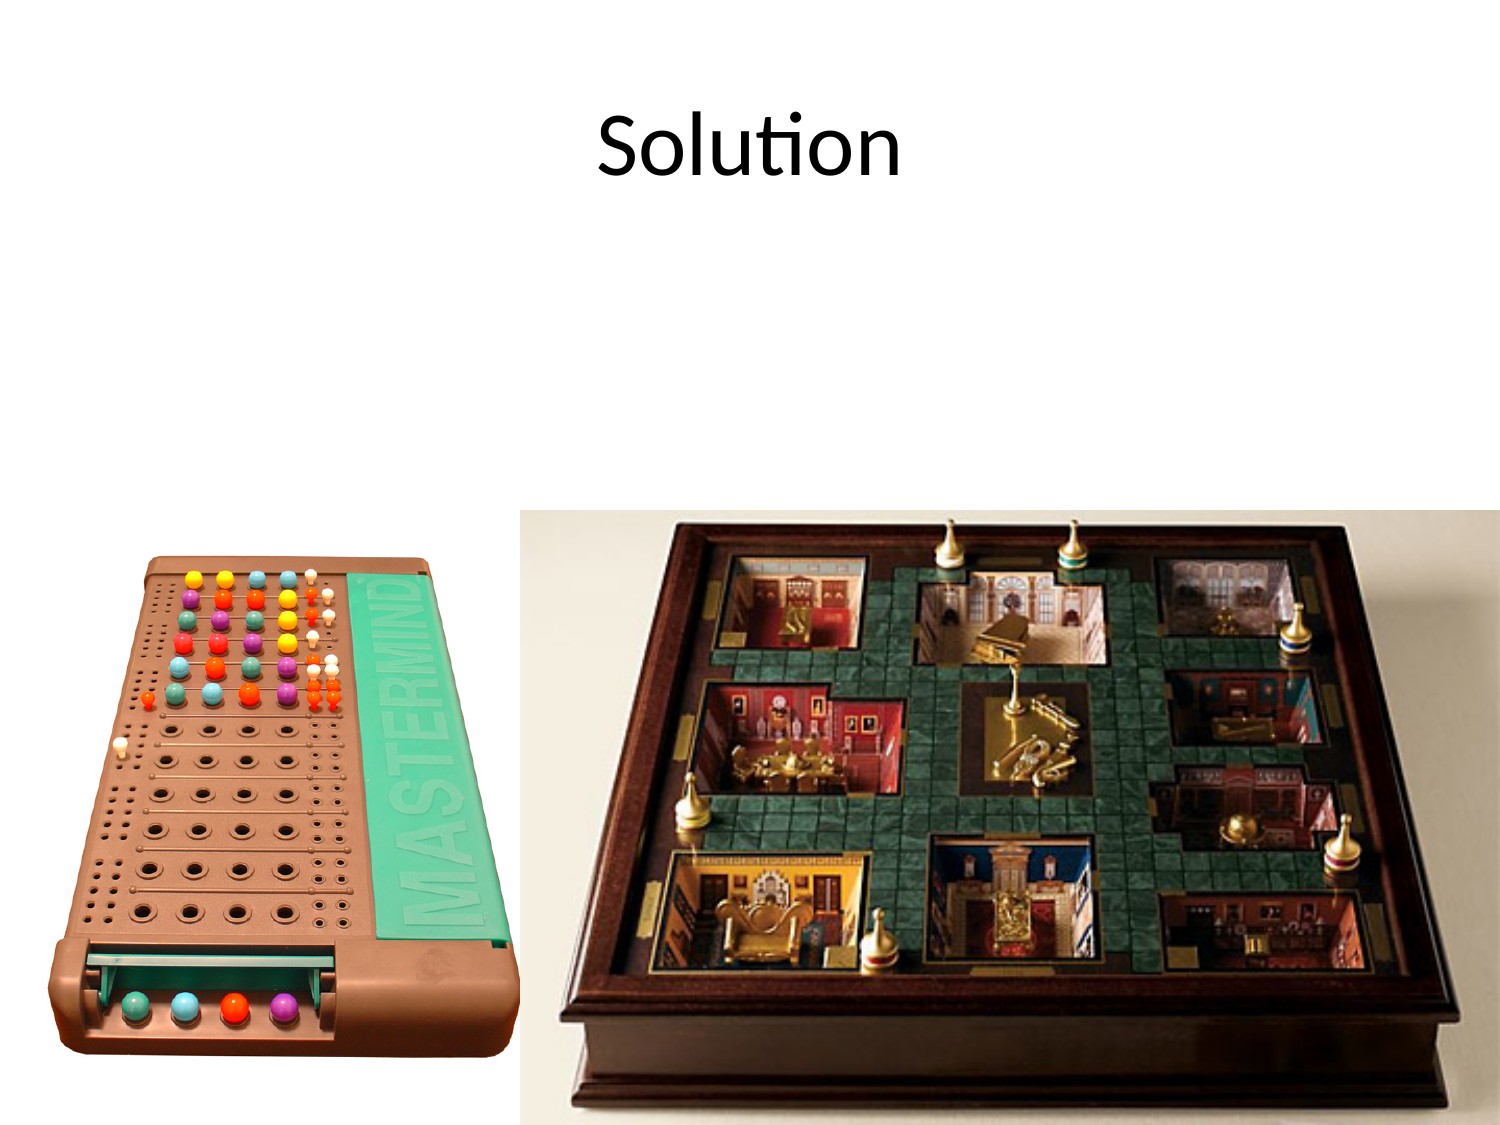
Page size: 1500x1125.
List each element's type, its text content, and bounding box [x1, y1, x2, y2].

title Solution [75, 45, 1425, 233]
picture [37, 510, 1500, 1125]
